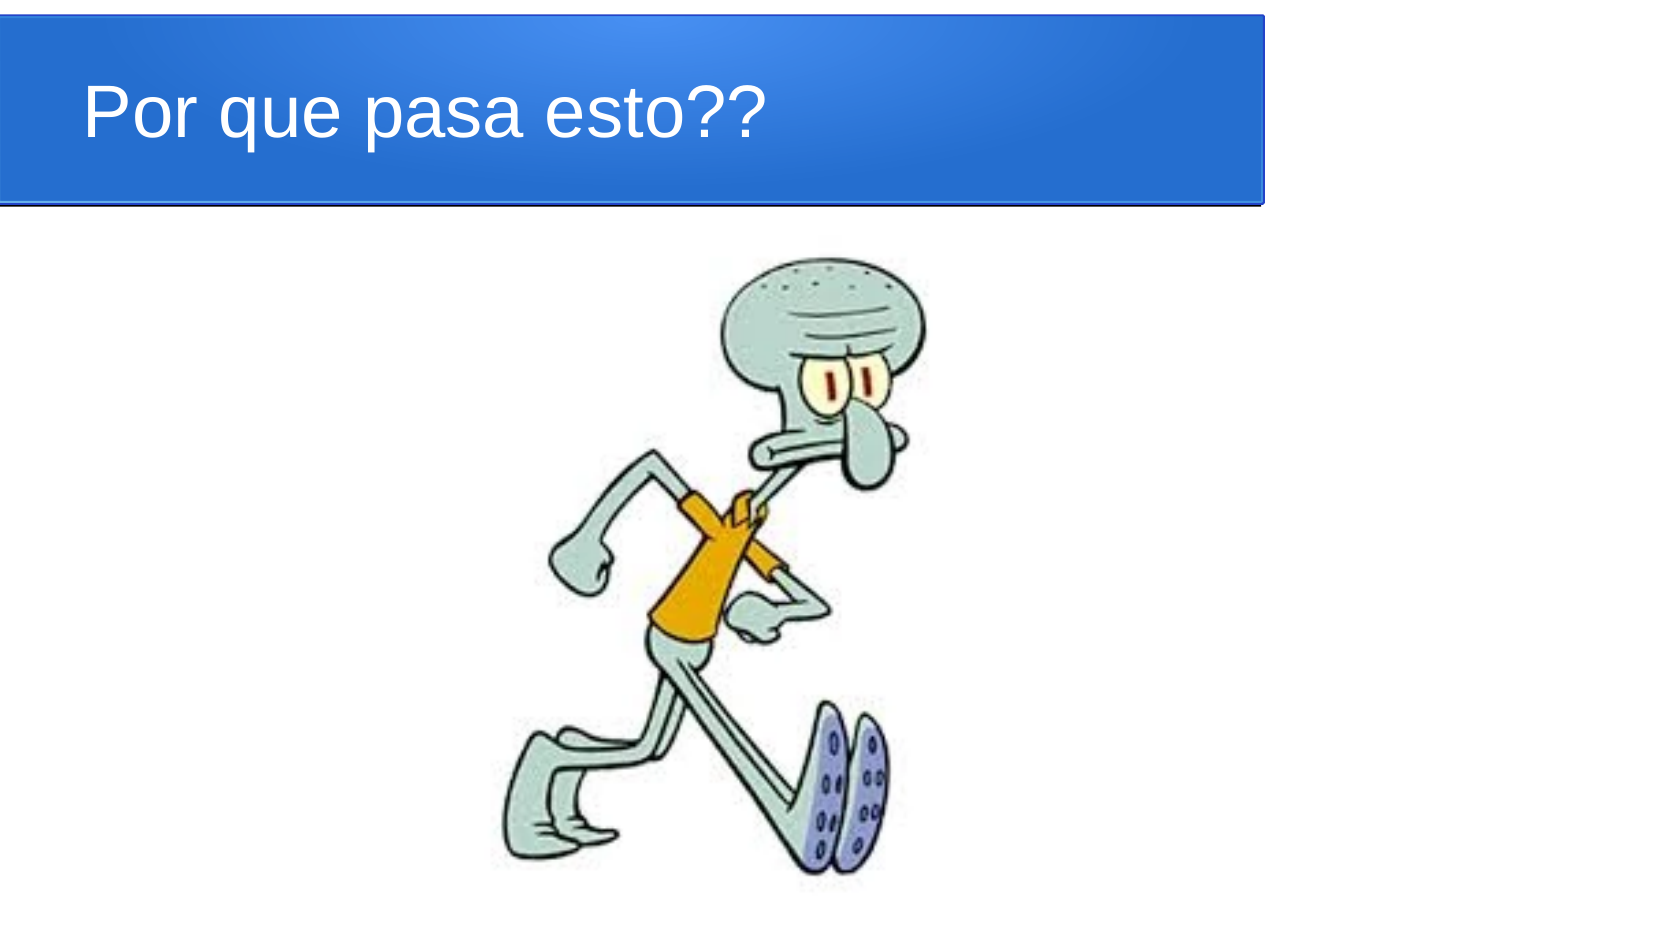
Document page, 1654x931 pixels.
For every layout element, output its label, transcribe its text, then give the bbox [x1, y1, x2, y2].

title Por que pasa esto?? [82, 35, 1235, 189]
picture [448, 215, 976, 931]
